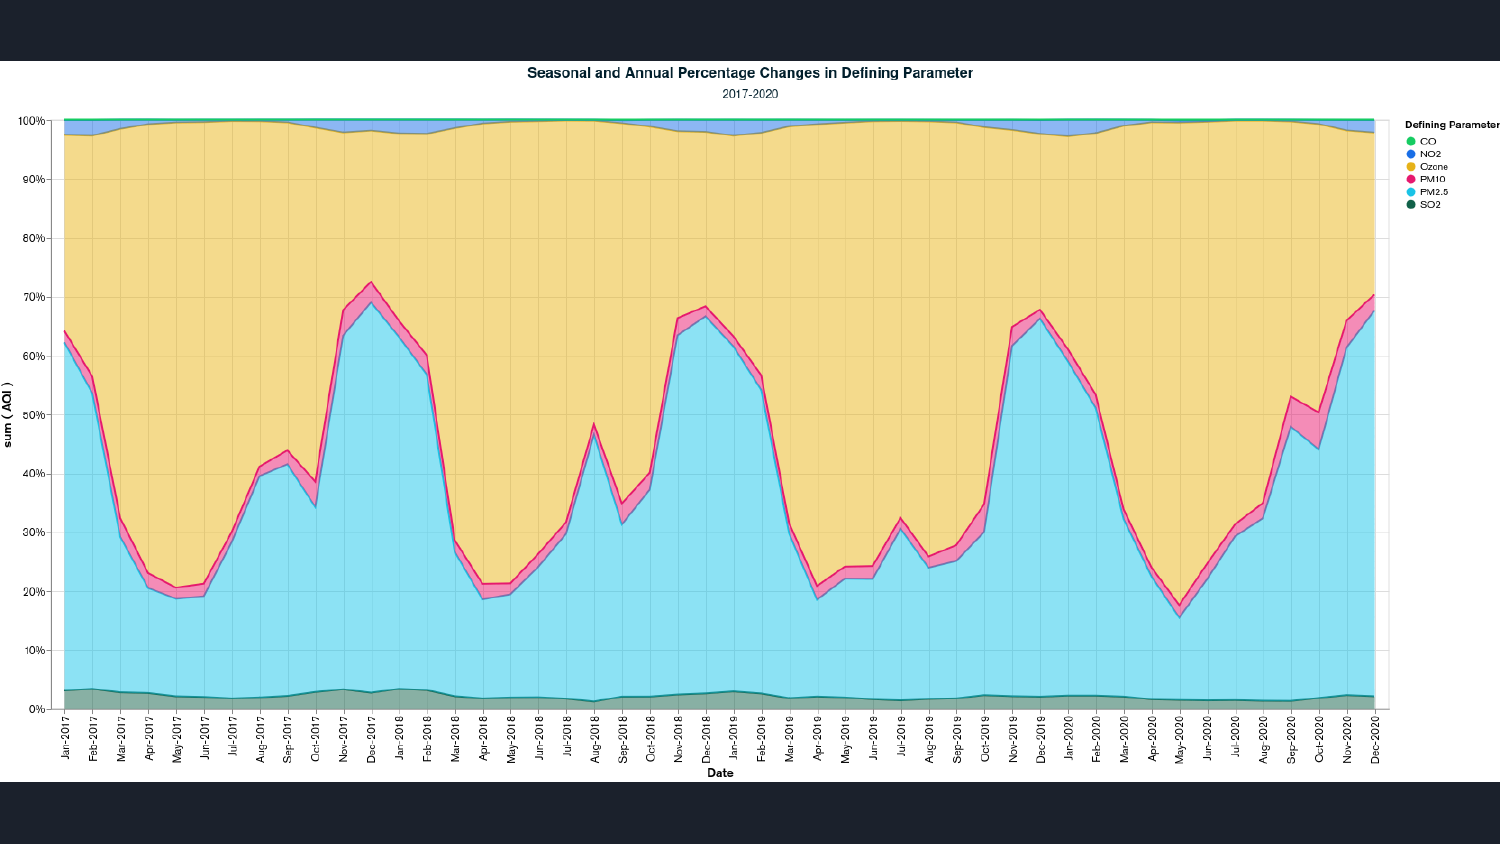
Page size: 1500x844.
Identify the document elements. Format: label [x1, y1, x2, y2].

picture [0, 61, 1500, 782]
